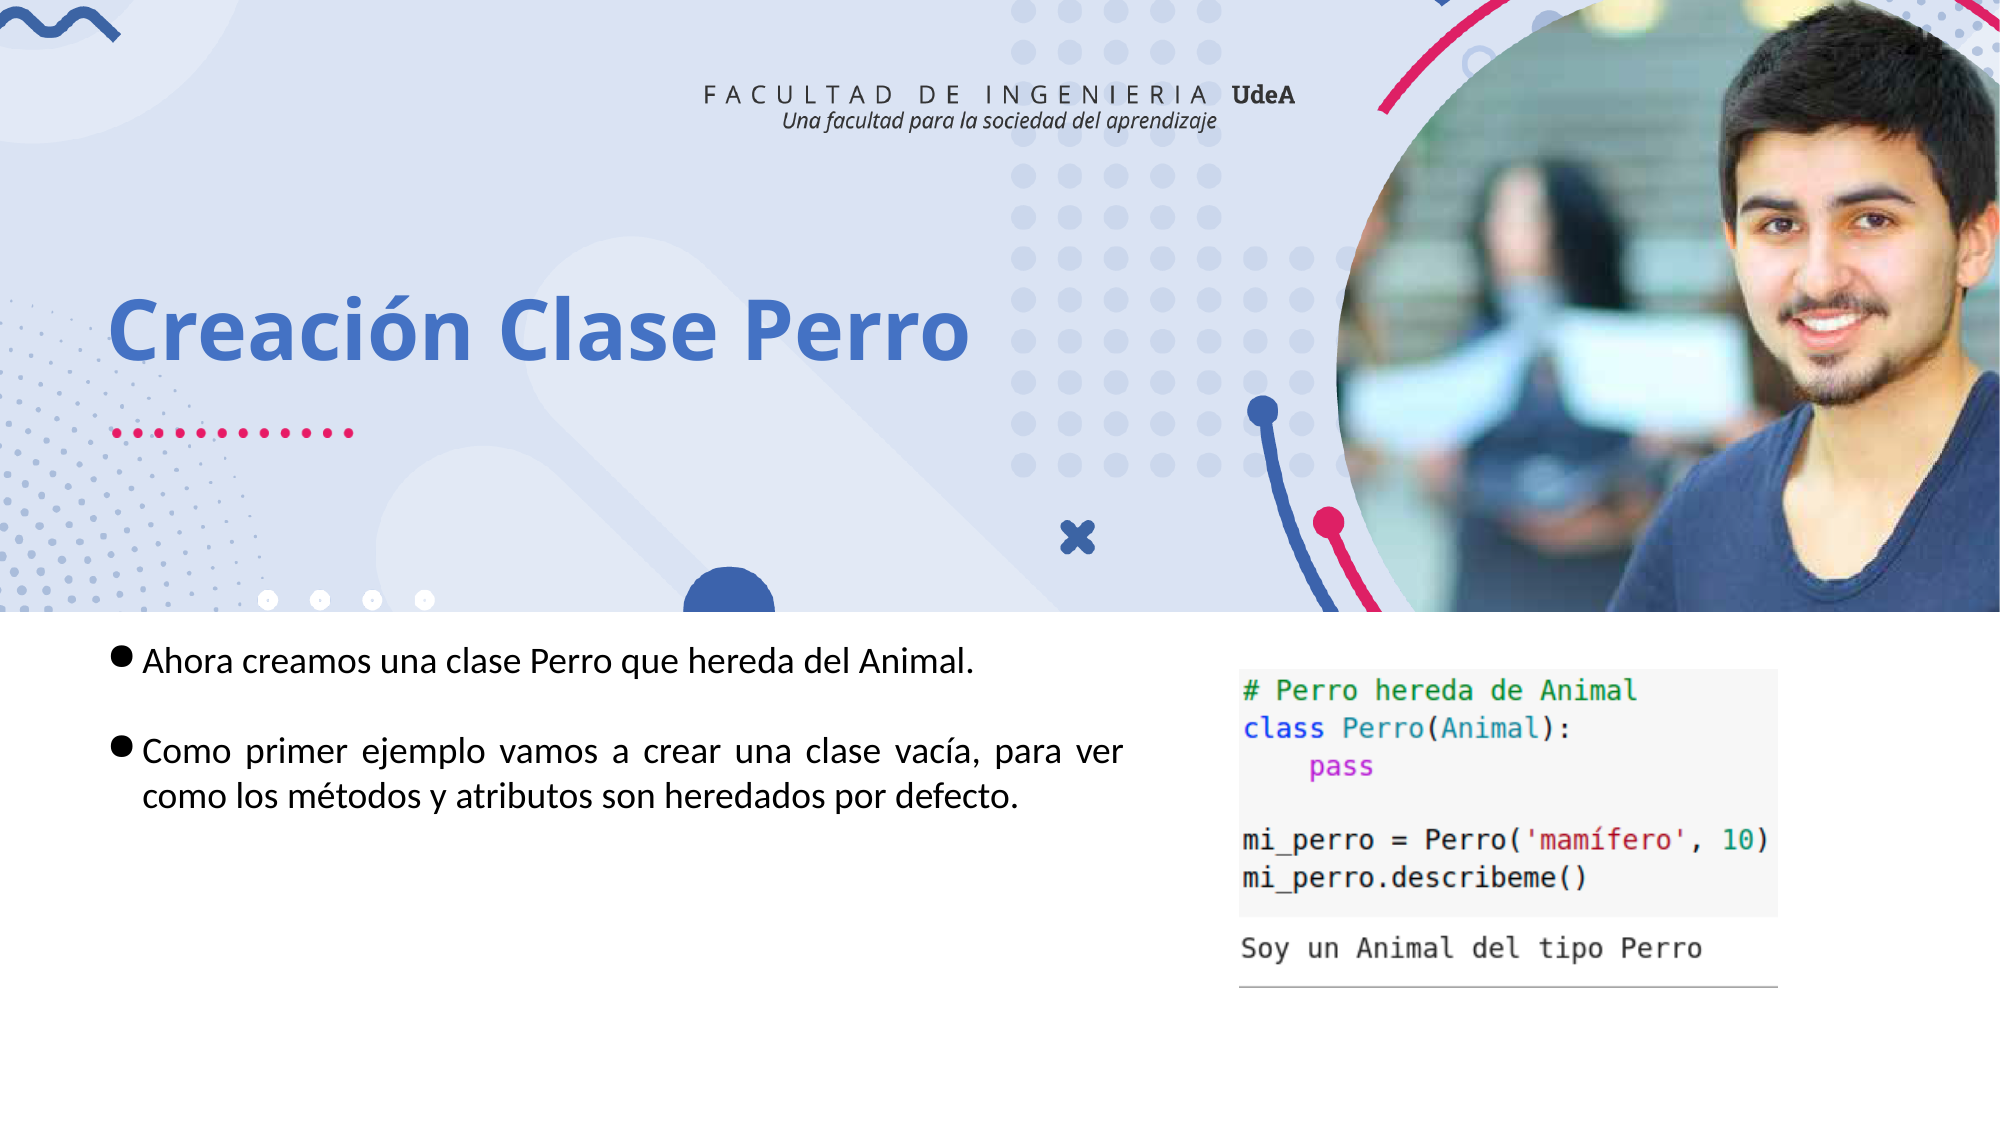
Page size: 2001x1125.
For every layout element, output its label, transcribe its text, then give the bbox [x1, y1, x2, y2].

picture [1239, 669, 1778, 988]
text_box Creación Clase Perro [92, 277, 988, 389]
picture [0, 0, 2000, 612]
text_box Ahora creamos una clase Perro que hereda del Animal. Como primer ejemplo vamos a crear una clase vacía, para ver como los métodos y atributos son heredados por defecto. [92, 628, 1141, 824]
